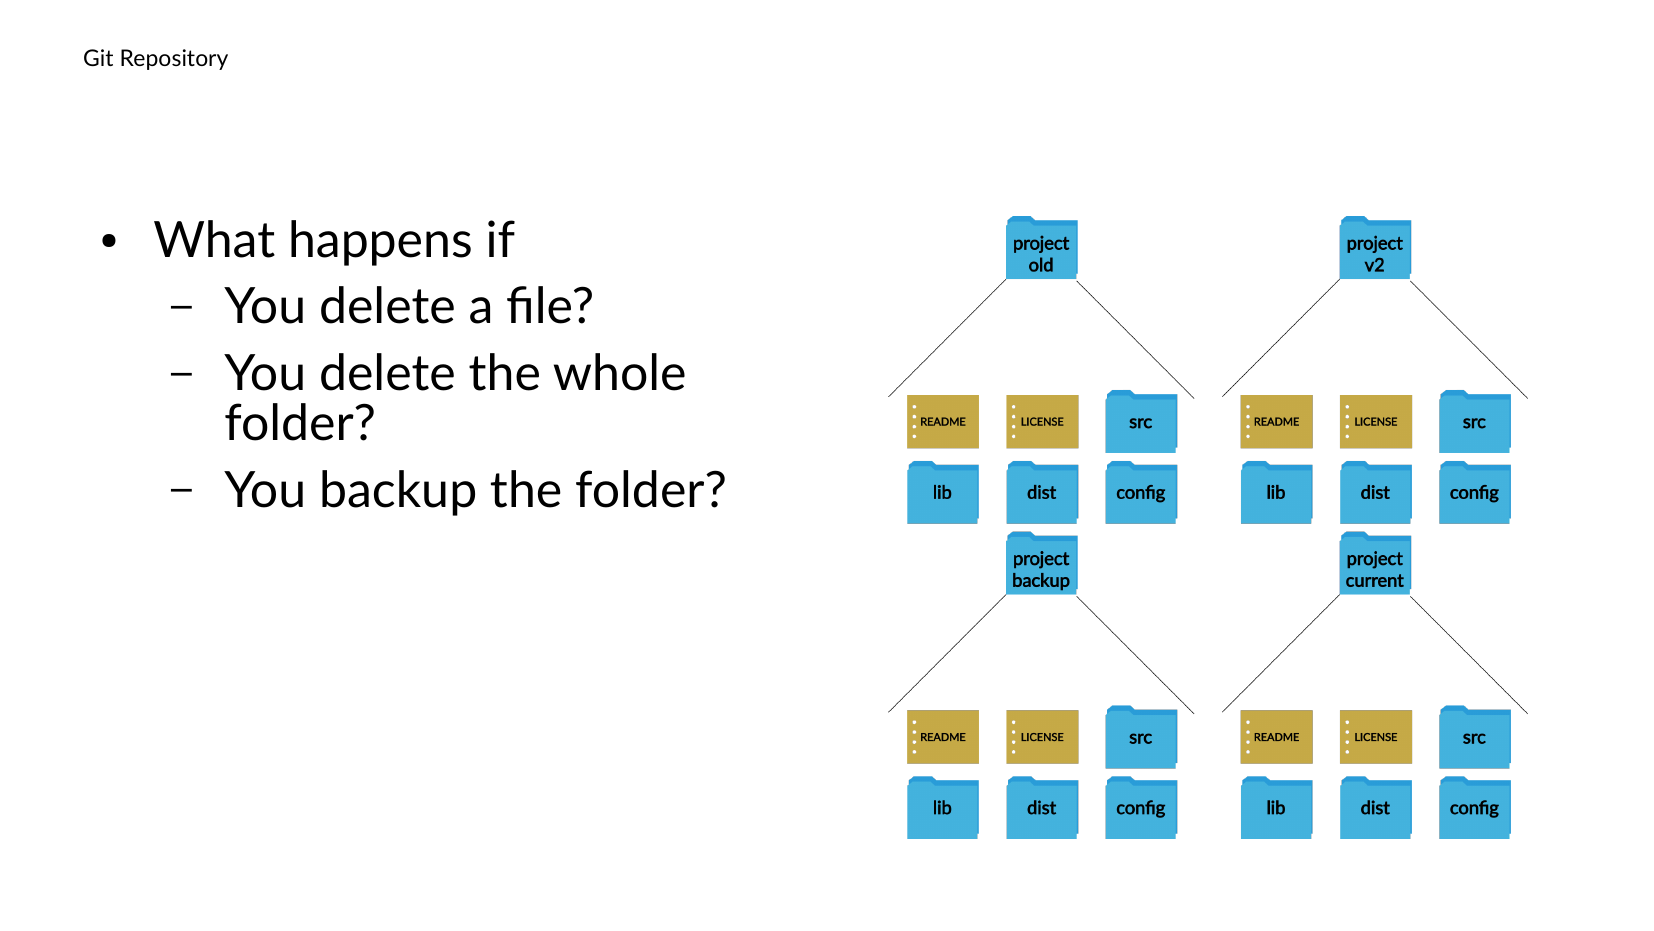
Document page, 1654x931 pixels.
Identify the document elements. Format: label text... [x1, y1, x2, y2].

list What happens if You delete a file? You delete the whole folder? You backup the folder? [82, 217, 809, 839]
picture [888, 216, 1528, 839]
title Git Repository [83, 0, 1571, 119]
